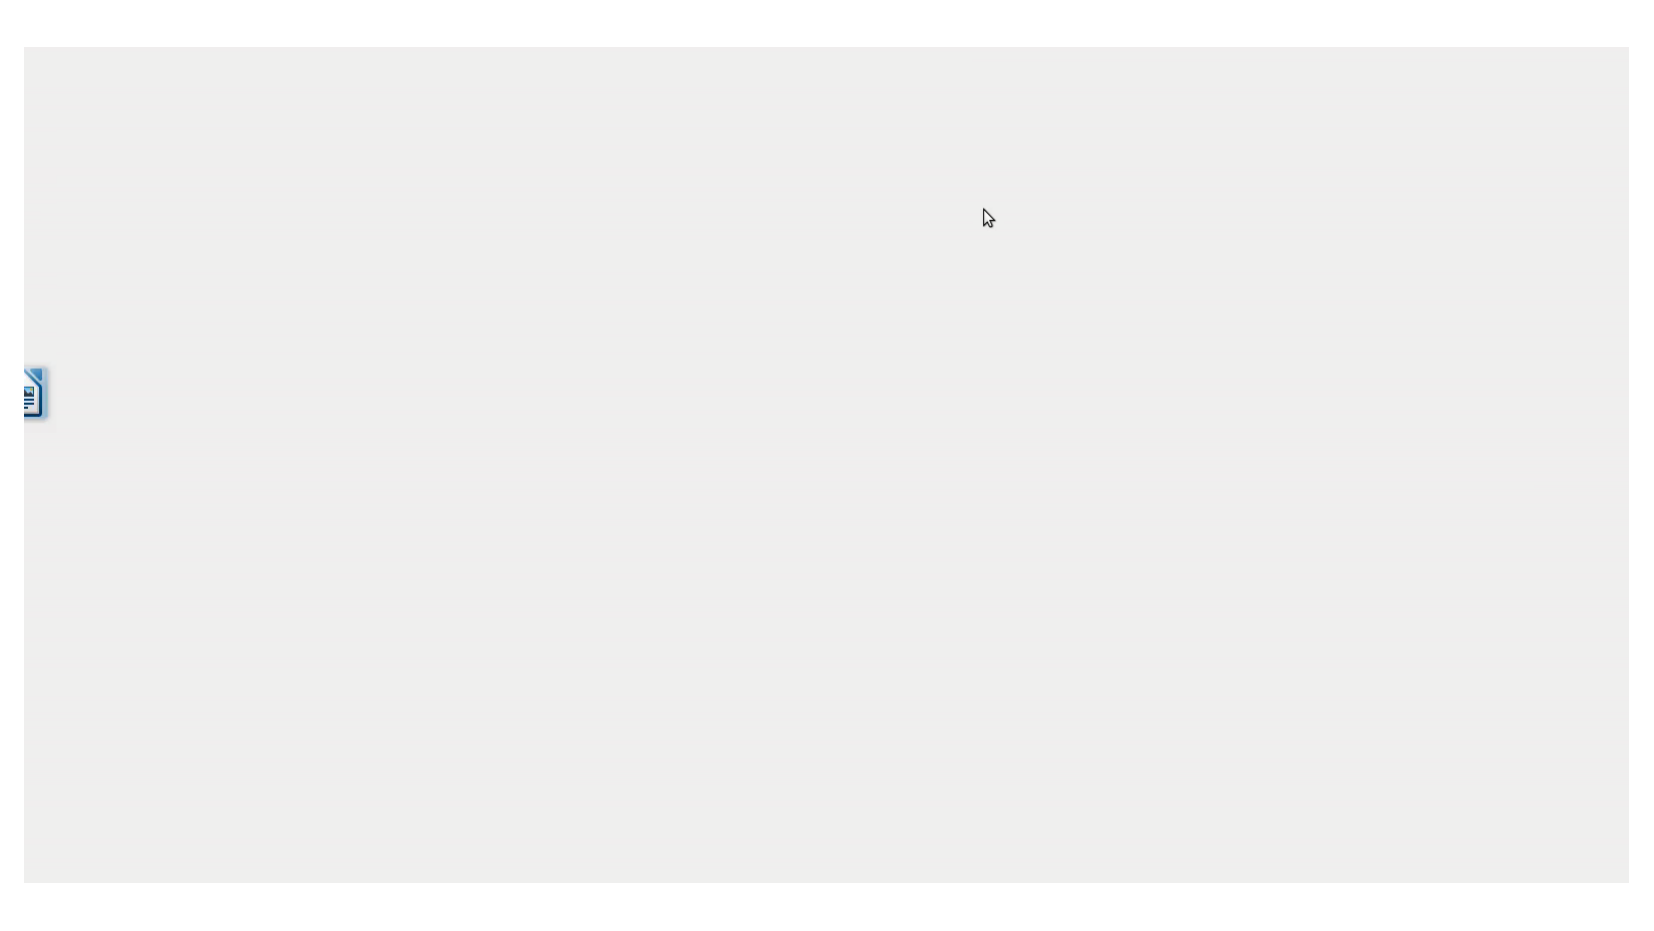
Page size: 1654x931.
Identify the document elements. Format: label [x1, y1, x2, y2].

text_box [23, 47, 1630, 884]
